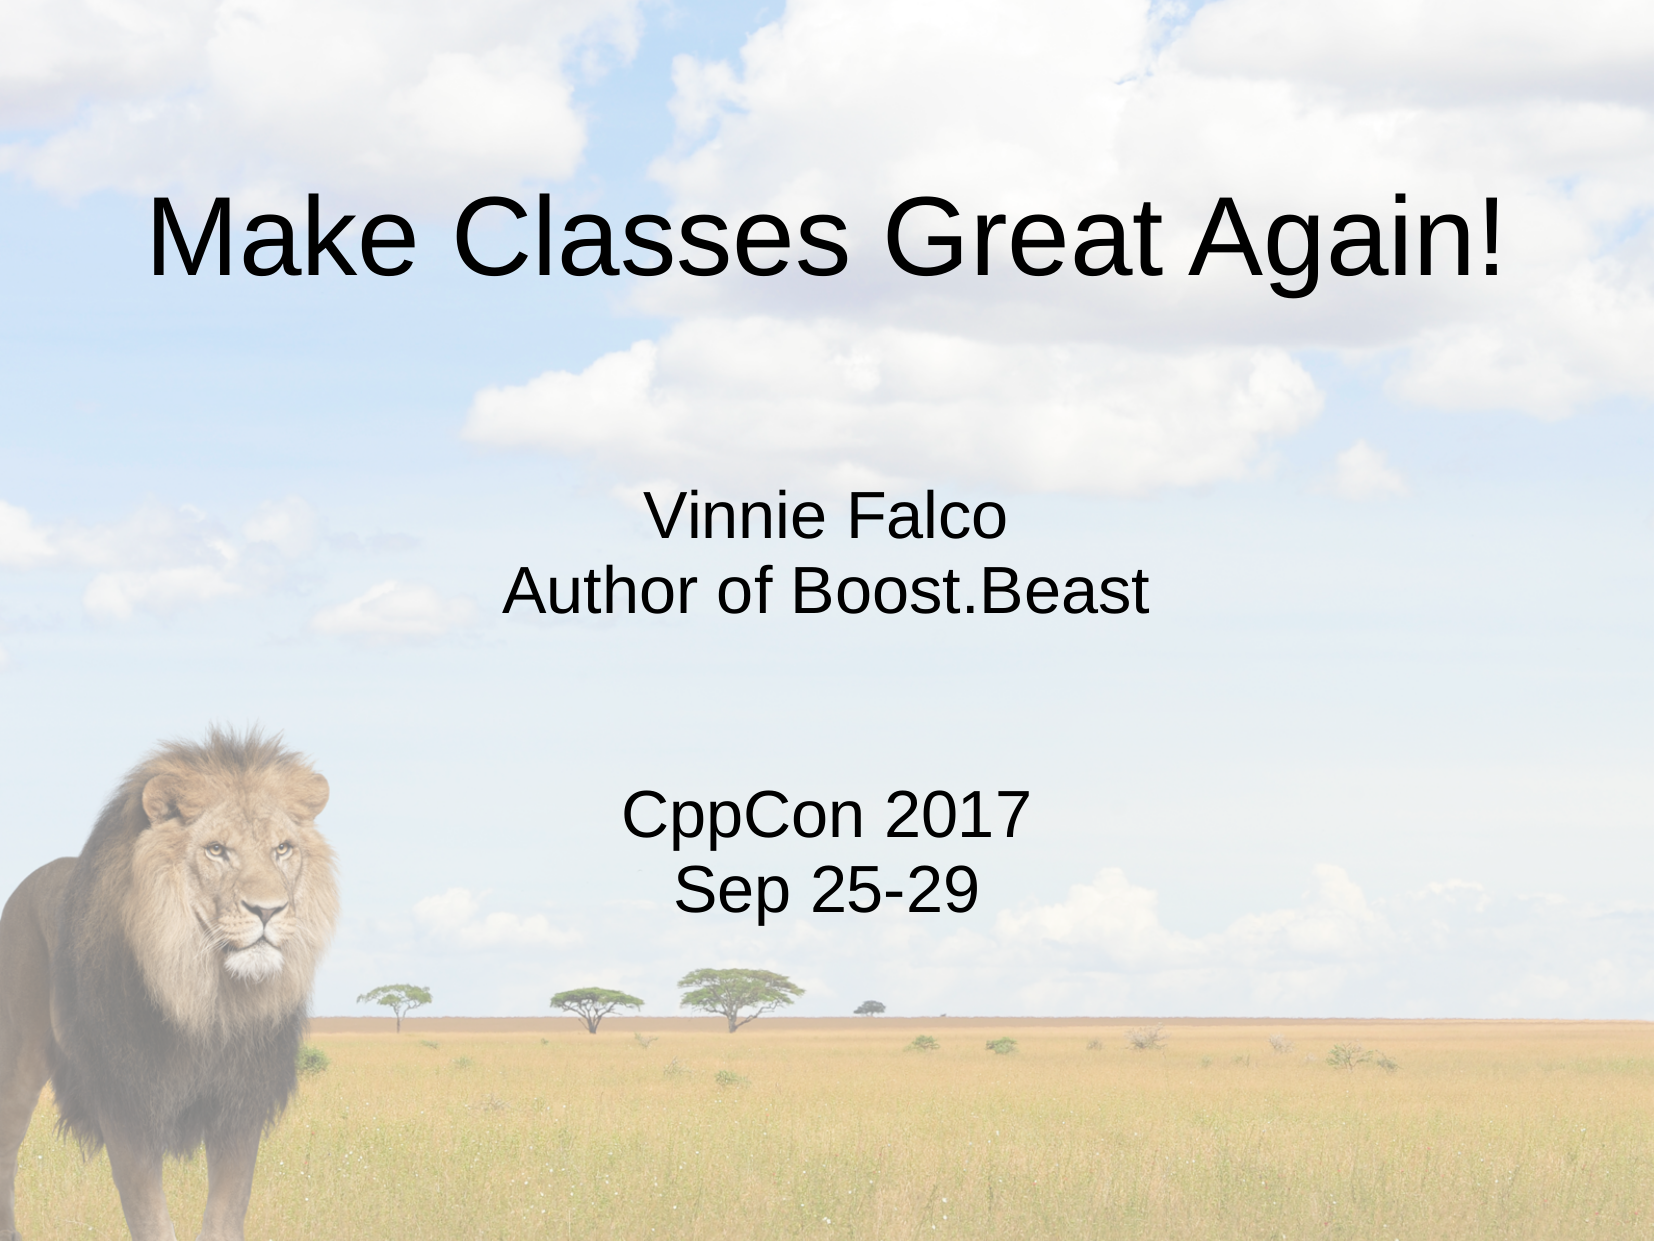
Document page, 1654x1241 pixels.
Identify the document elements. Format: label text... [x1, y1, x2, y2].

subtitle Vinnie Falco Author of Boost.Beast CppCon 2017 Sep 25-29 [232, 403, 1421, 1002]
title Make Classes Great Again! [82, 82, 1571, 390]
picture [0, 0, 1654, 1241]
